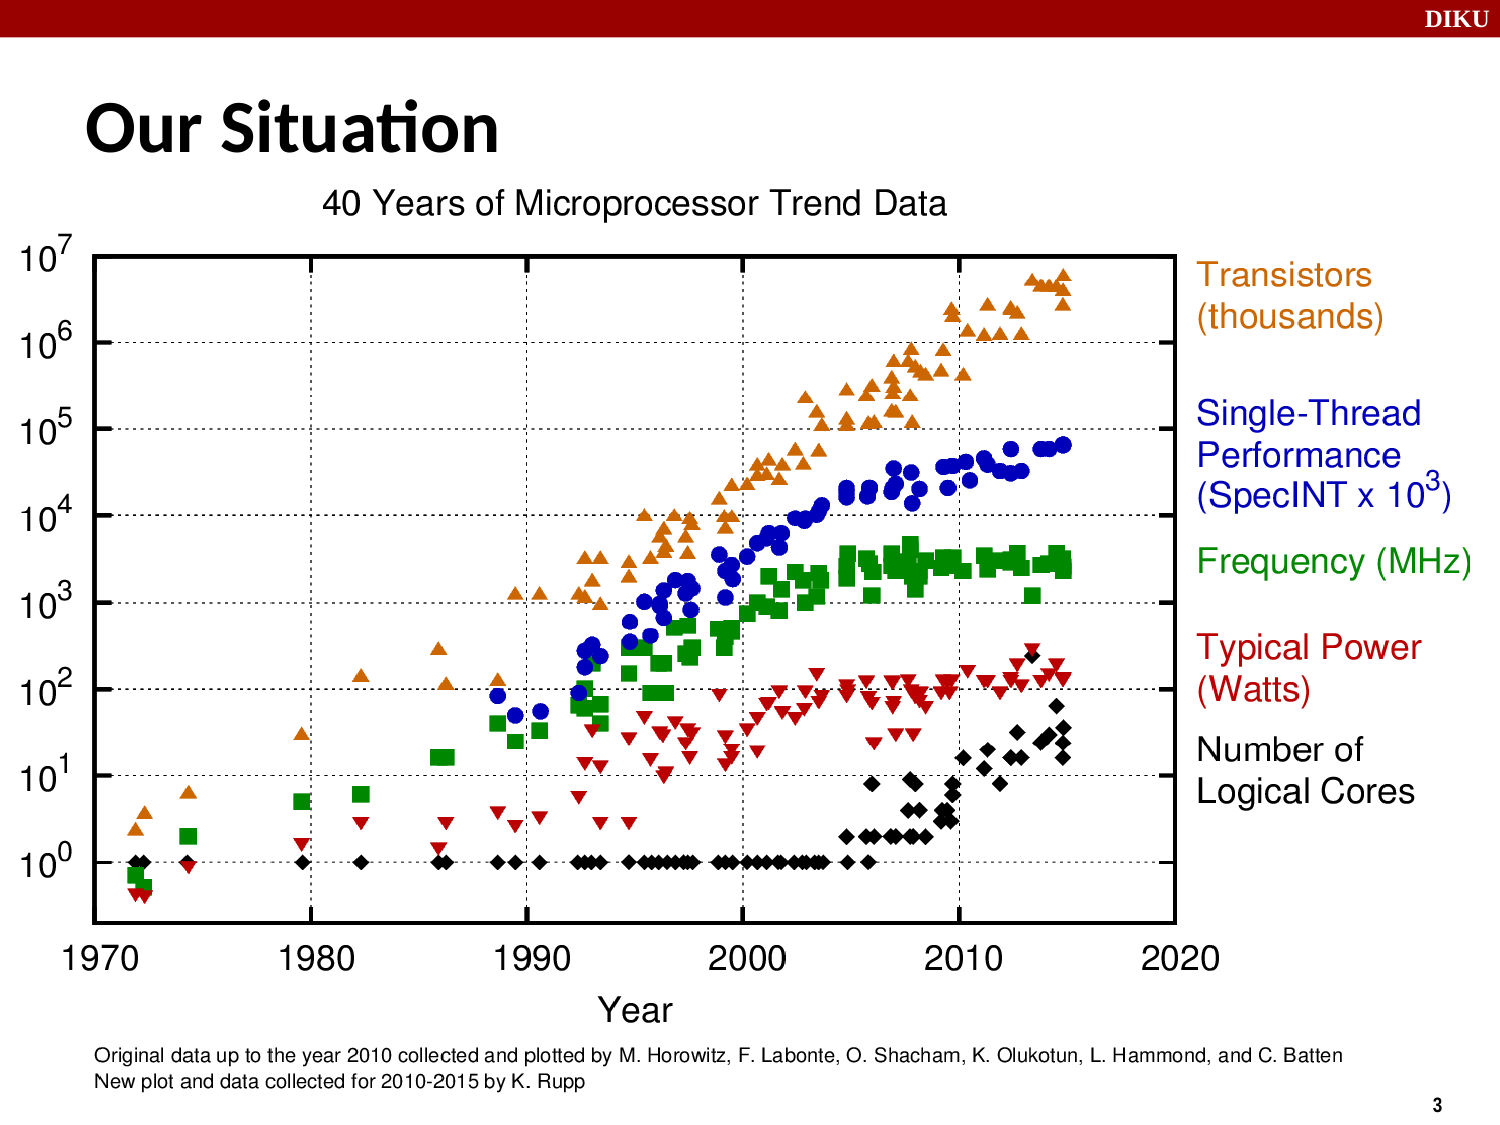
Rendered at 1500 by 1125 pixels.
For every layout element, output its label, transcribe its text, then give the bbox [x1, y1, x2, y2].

text_box Our Situation [70, 75, 1485, 169]
picture [15, 163, 1470, 1095]
